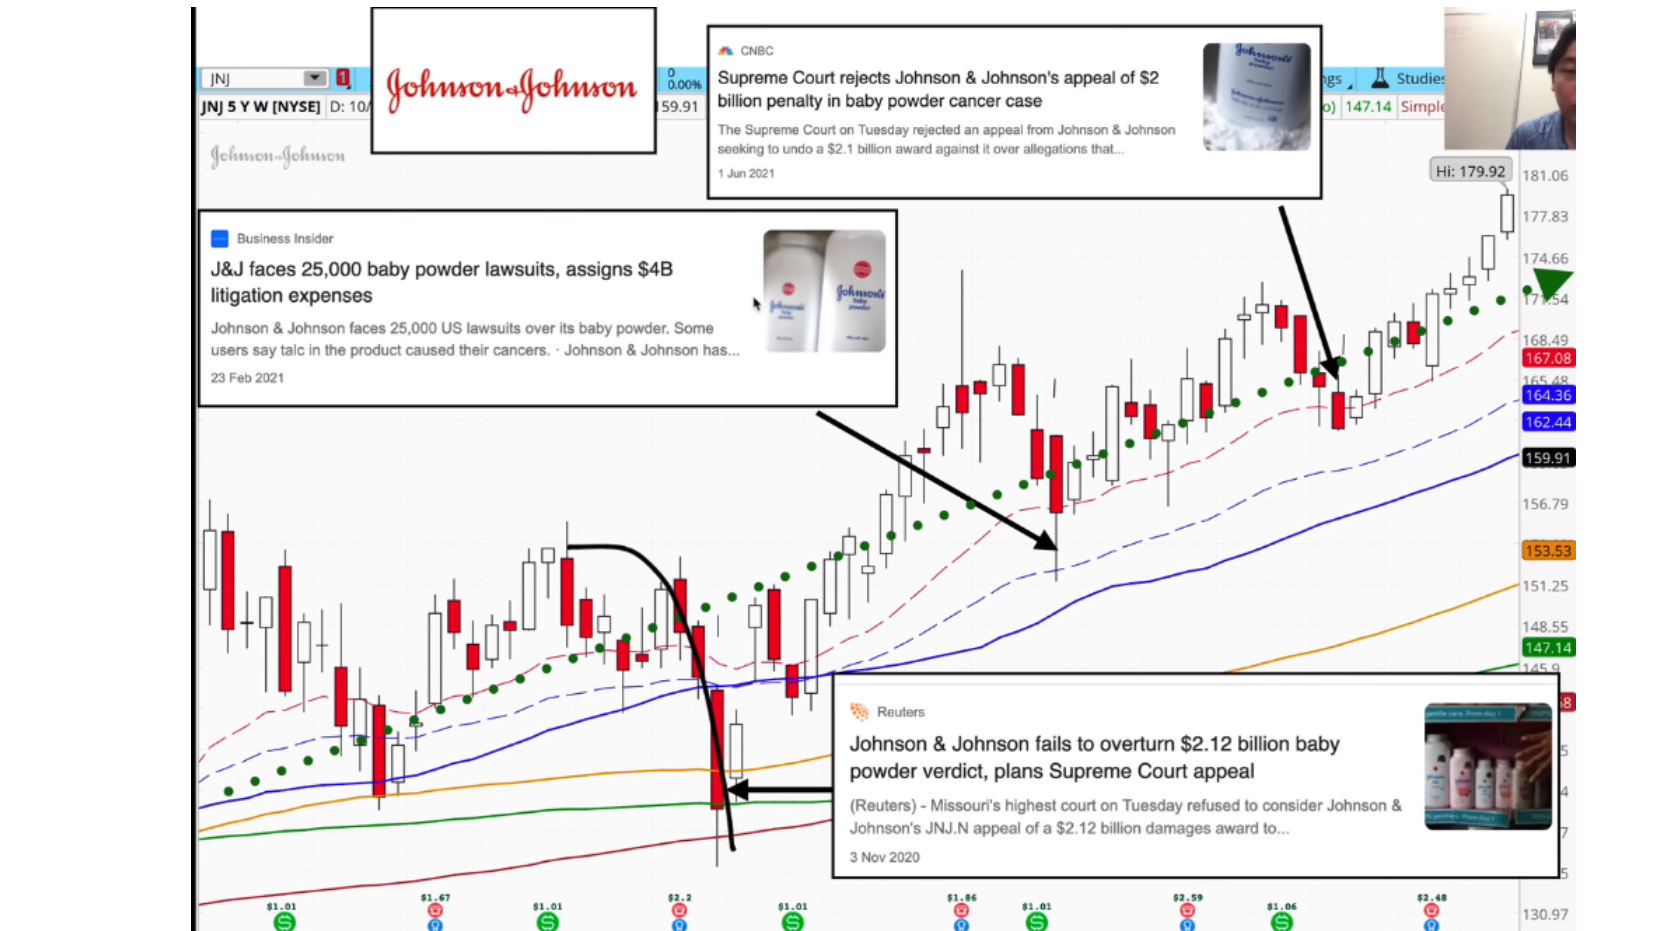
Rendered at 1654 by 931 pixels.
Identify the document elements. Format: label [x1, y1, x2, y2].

picture [191, 7, 1576, 931]
